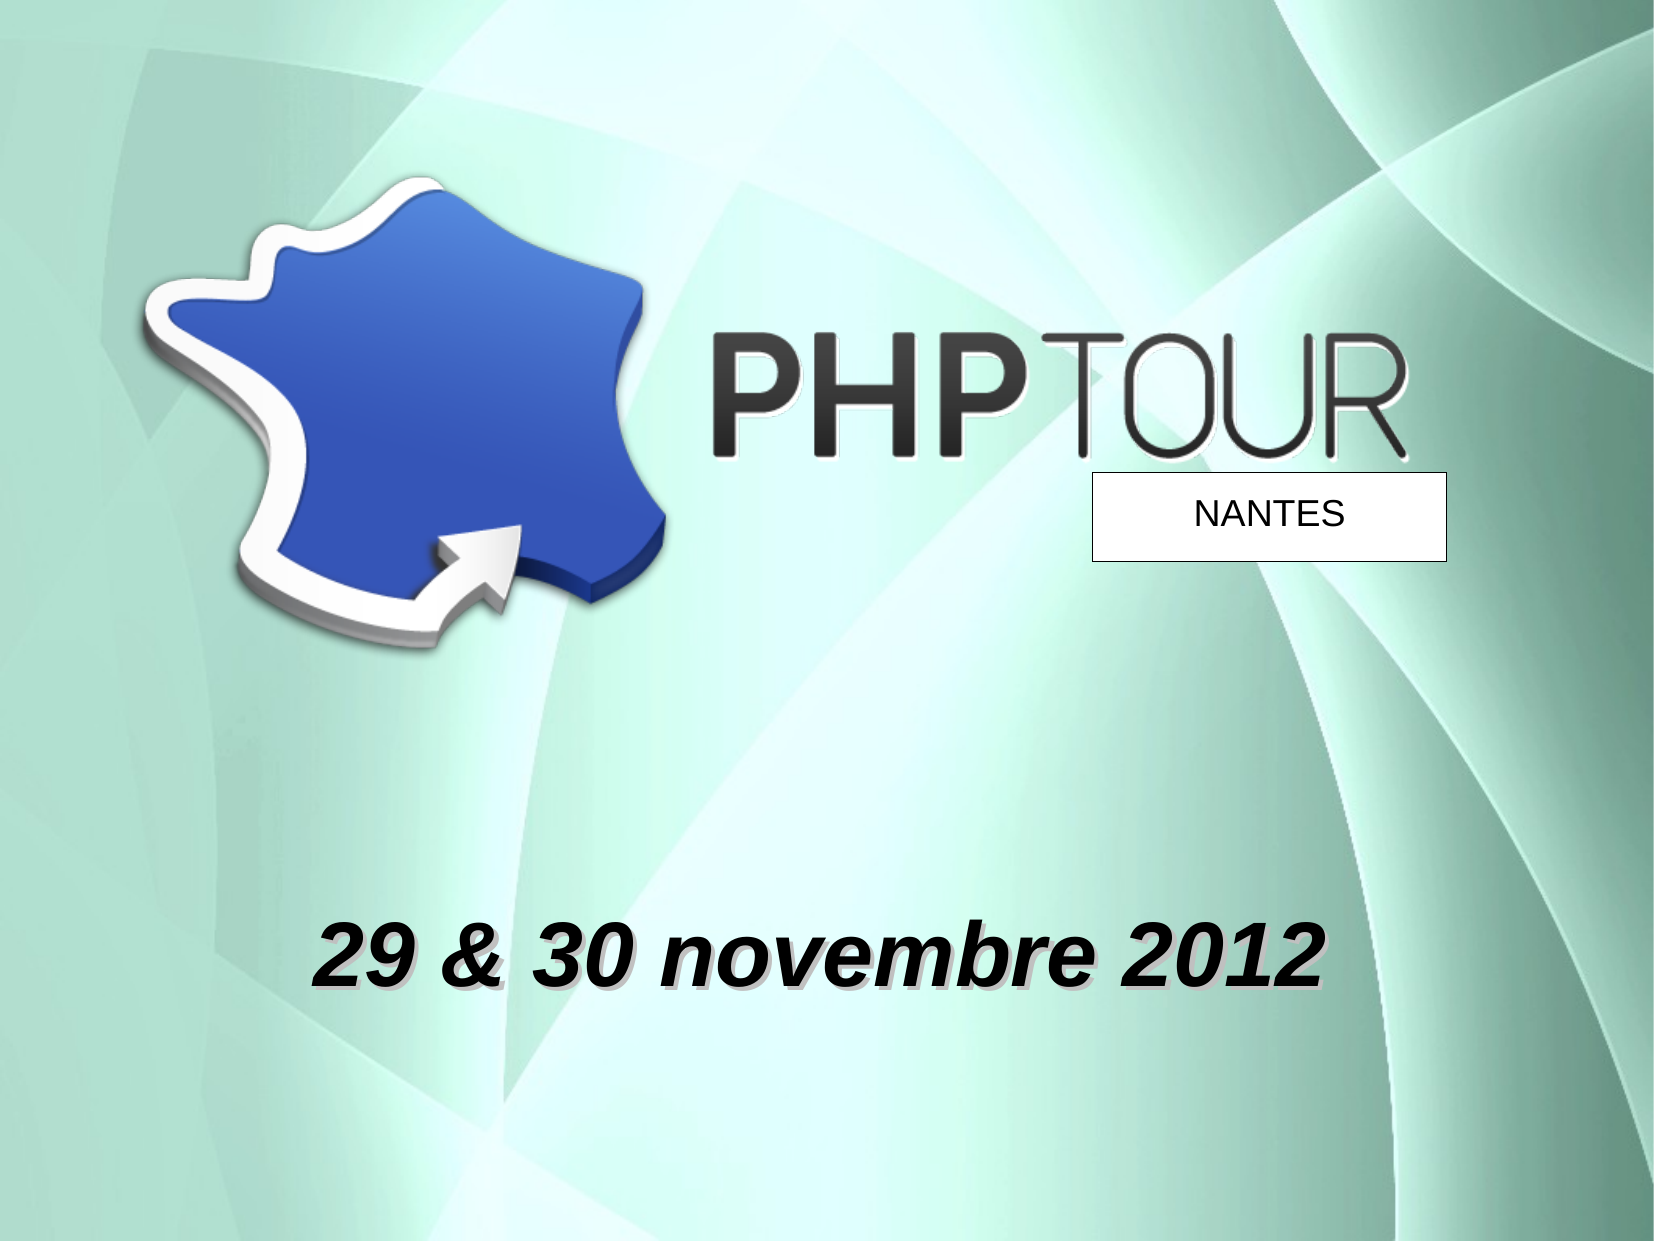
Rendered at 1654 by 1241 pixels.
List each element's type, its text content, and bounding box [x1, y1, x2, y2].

title 29 & 30 novembre 2012 [76, 856, 1565, 1064]
picture [0, 0, 1654, 1241]
text_box NANTES [1092, 472, 1447, 562]
